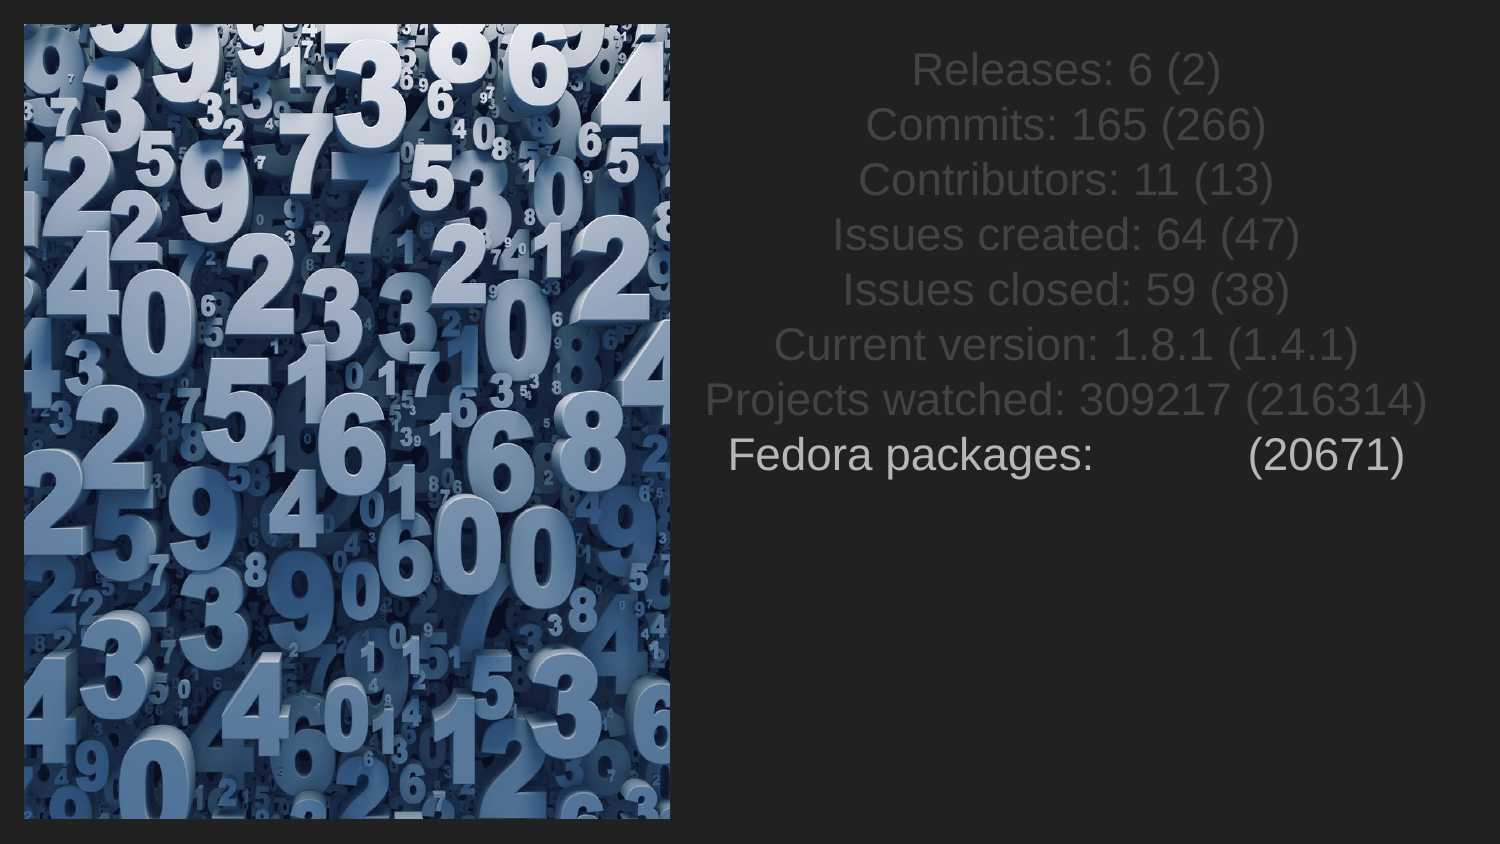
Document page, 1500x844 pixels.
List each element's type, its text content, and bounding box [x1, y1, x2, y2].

text_box Releases: 6 (2) Commits: 165 (266) Contributors: 11 (13) Issues created: 64 (47) Issues closed: 59 (38) Current version: 1.8.1 (1.4.1) Projects watched: 309217 (216314) Fedora packages: 21850 (20671) [670, 24, 1464, 819]
picture [24, 24, 670, 819]
